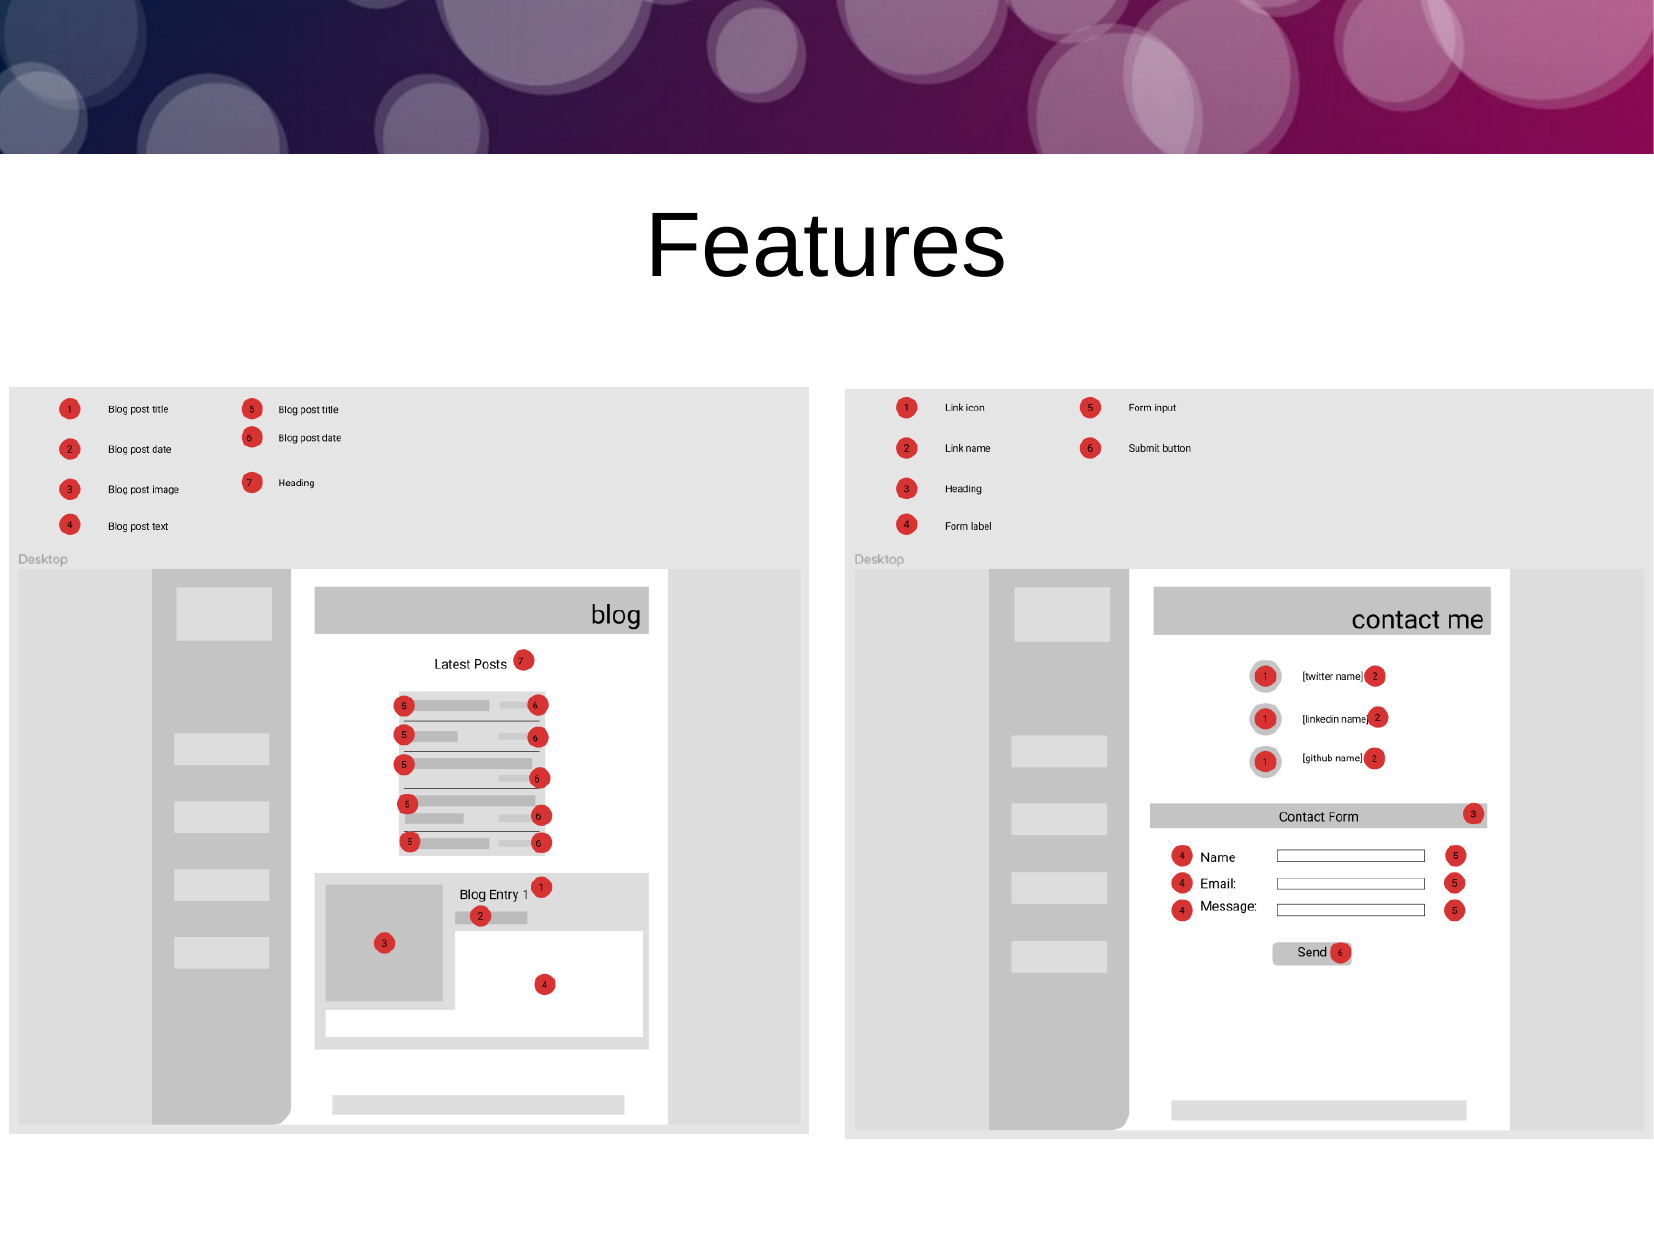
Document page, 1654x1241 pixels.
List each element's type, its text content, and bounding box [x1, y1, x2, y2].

picture [9, 387, 809, 1134]
title Features [82, 159, 1571, 331]
picture [845, 389, 1654, 1139]
picture [0, 0, 1654, 154]
